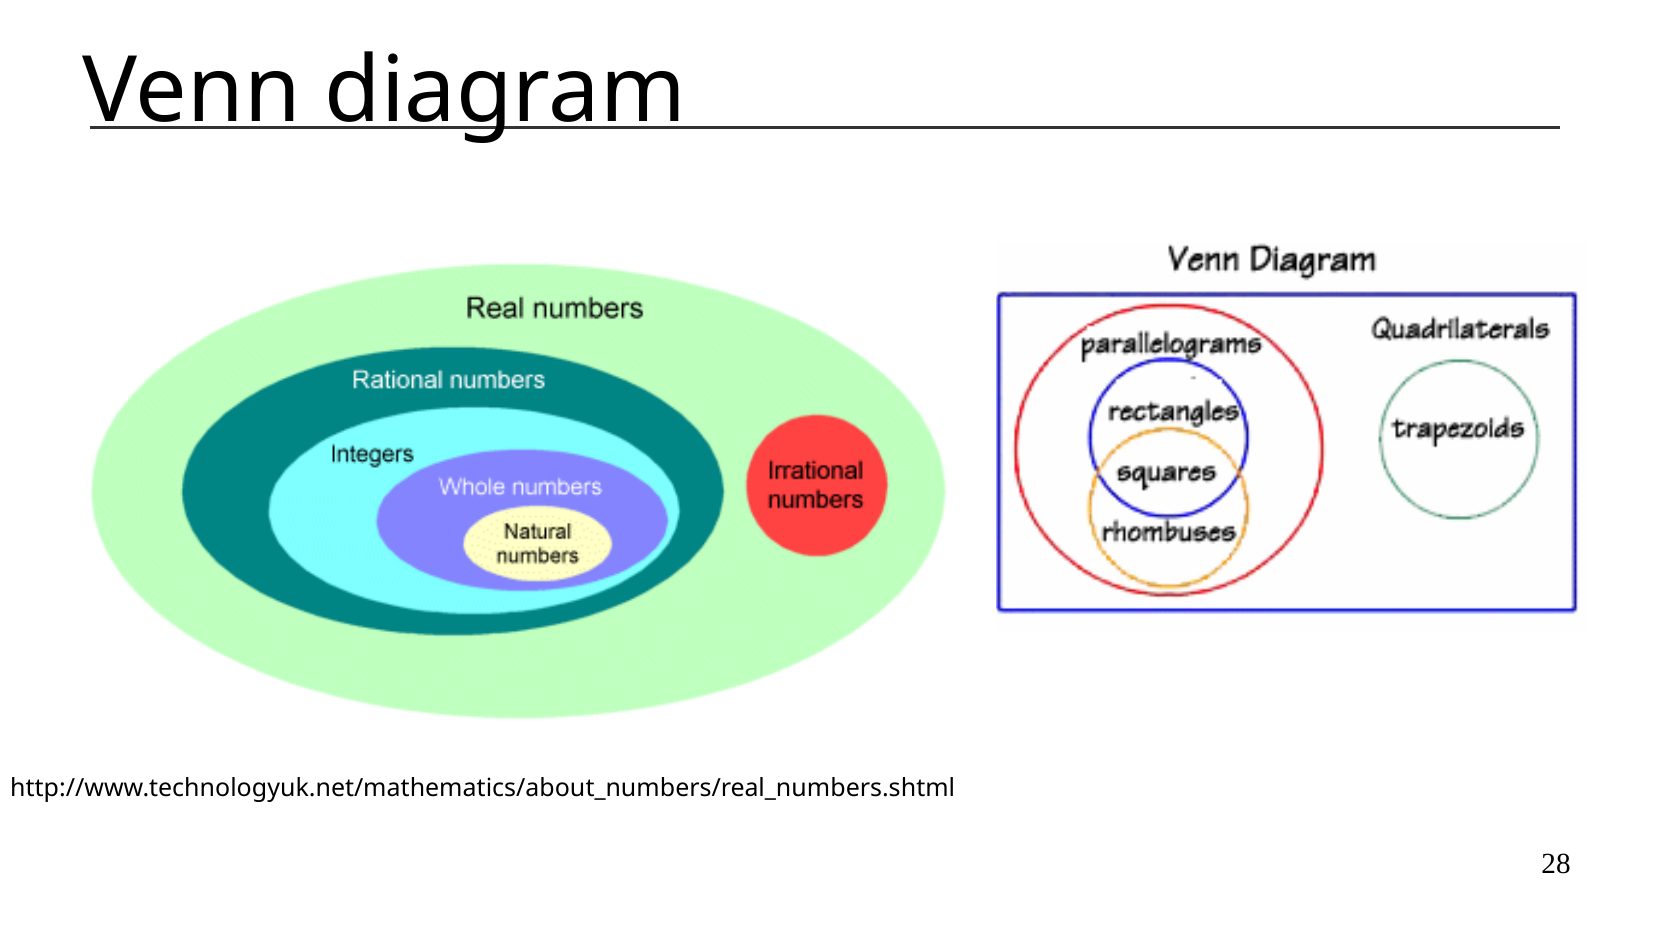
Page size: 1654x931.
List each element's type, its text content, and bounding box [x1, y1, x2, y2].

title Venn diagram [82, 32, 1571, 140]
picture [996, 242, 1587, 631]
text_box http://www.technologyuk.net/mathematics/about_numbers/real_numbers.shtml [0, 762, 1021, 815]
picture [75, 238, 961, 740]
